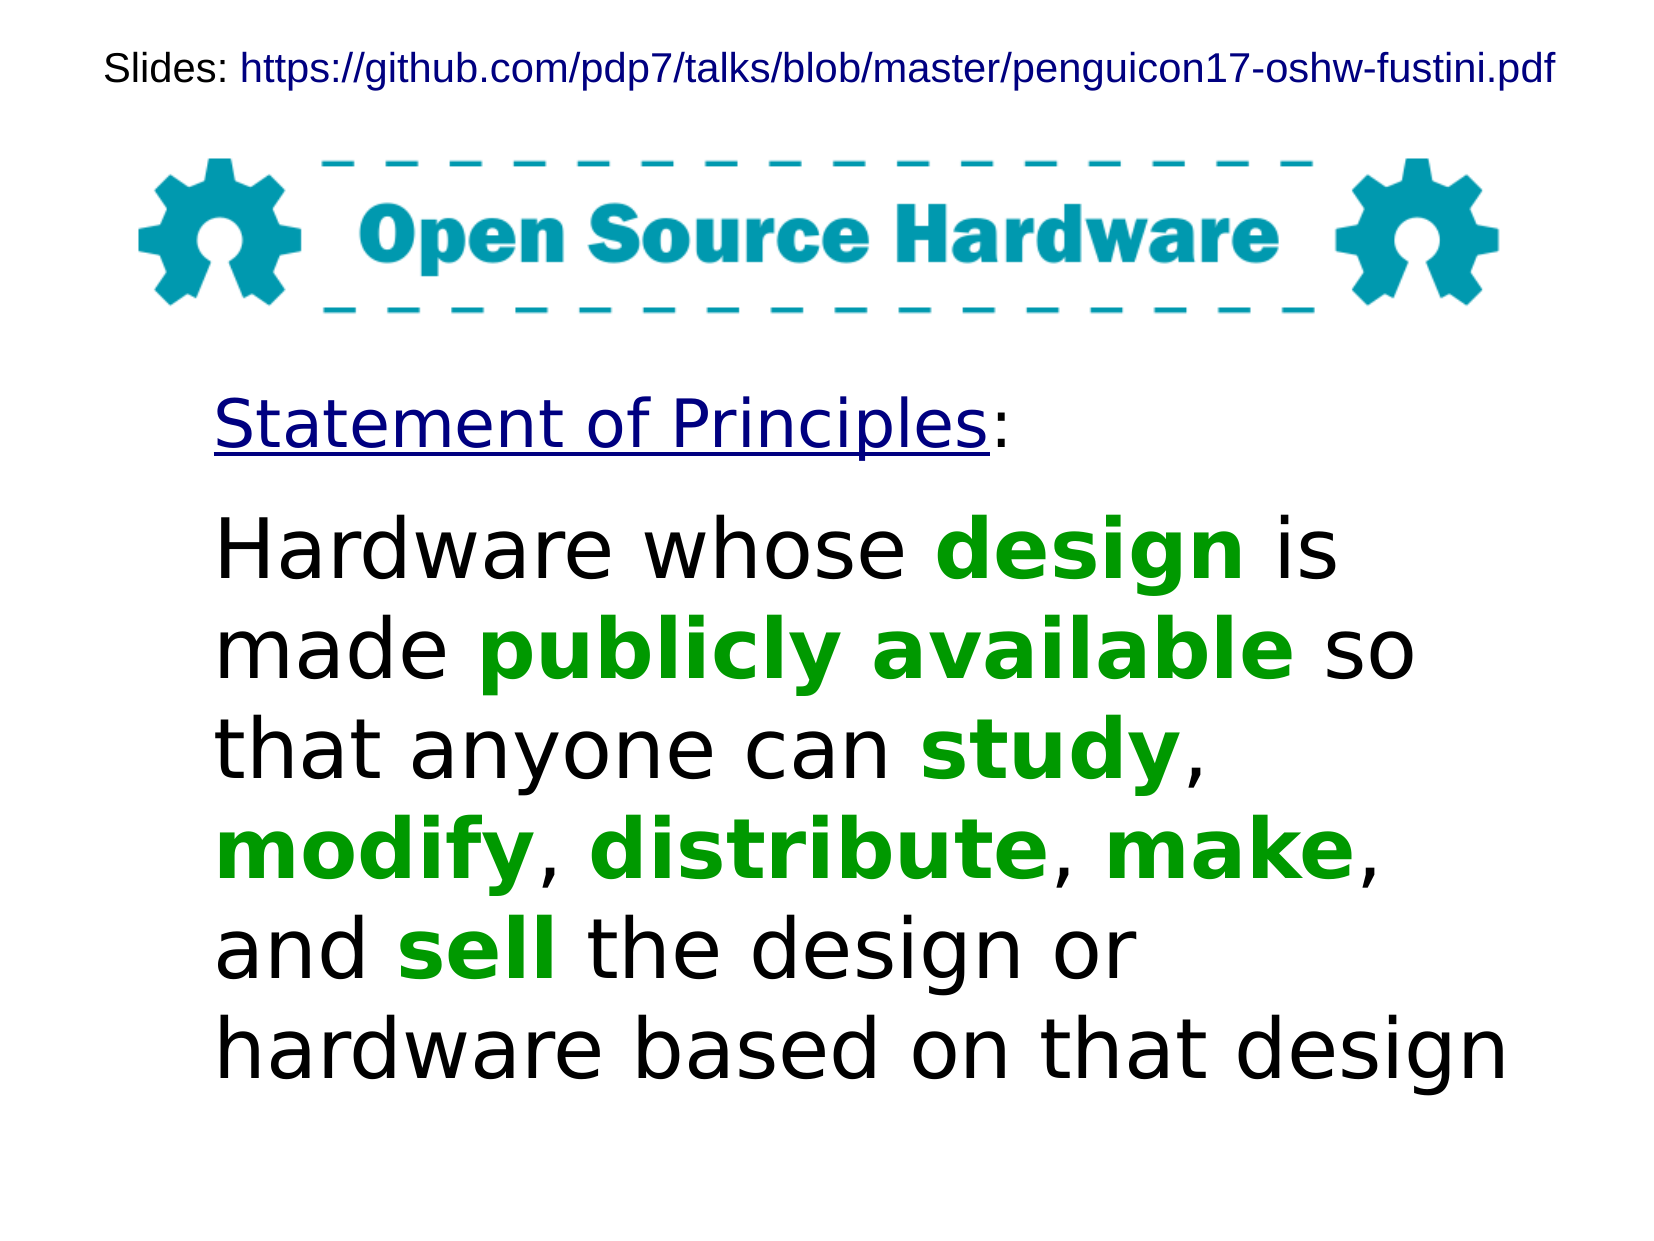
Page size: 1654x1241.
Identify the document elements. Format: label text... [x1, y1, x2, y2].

text_box Slides: https://github.com/pdp7/talks/blob/master/penguicon17-oshw-fustini.pdf [10, 37, 1654, 187]
picture [120, 118, 1537, 347]
text_box Statement of Principles: Hardware whose design is made publicly available so that anyone can study, modify, distribute, make, and sell the design or hardware based on that design [213, 300, 1549, 1241]
